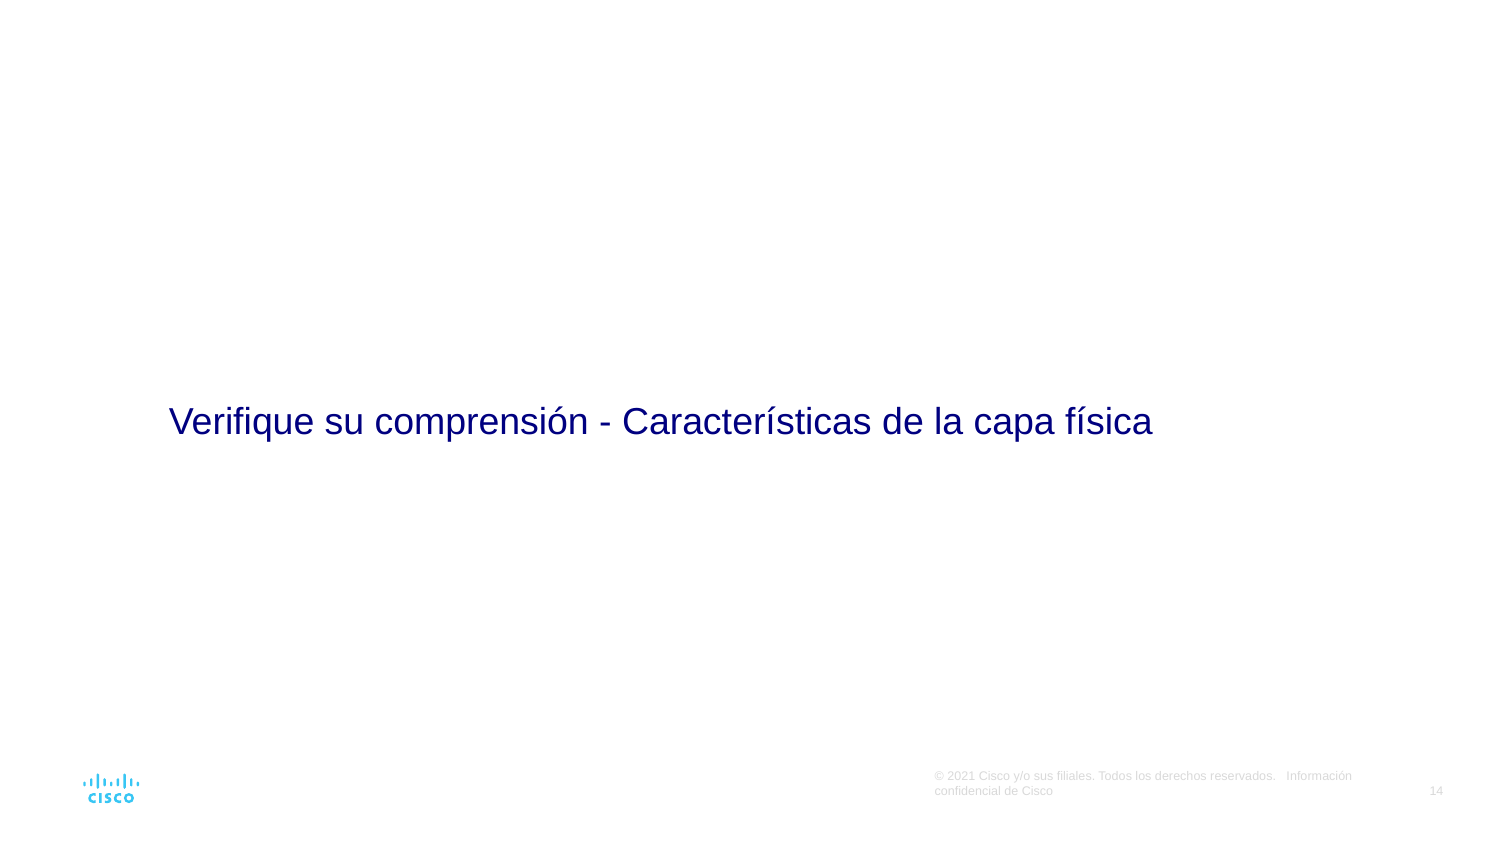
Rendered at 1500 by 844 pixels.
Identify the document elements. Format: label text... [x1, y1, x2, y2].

text_box Verifique su comprensión - Características de la capa física [153, 393, 1388, 464]
